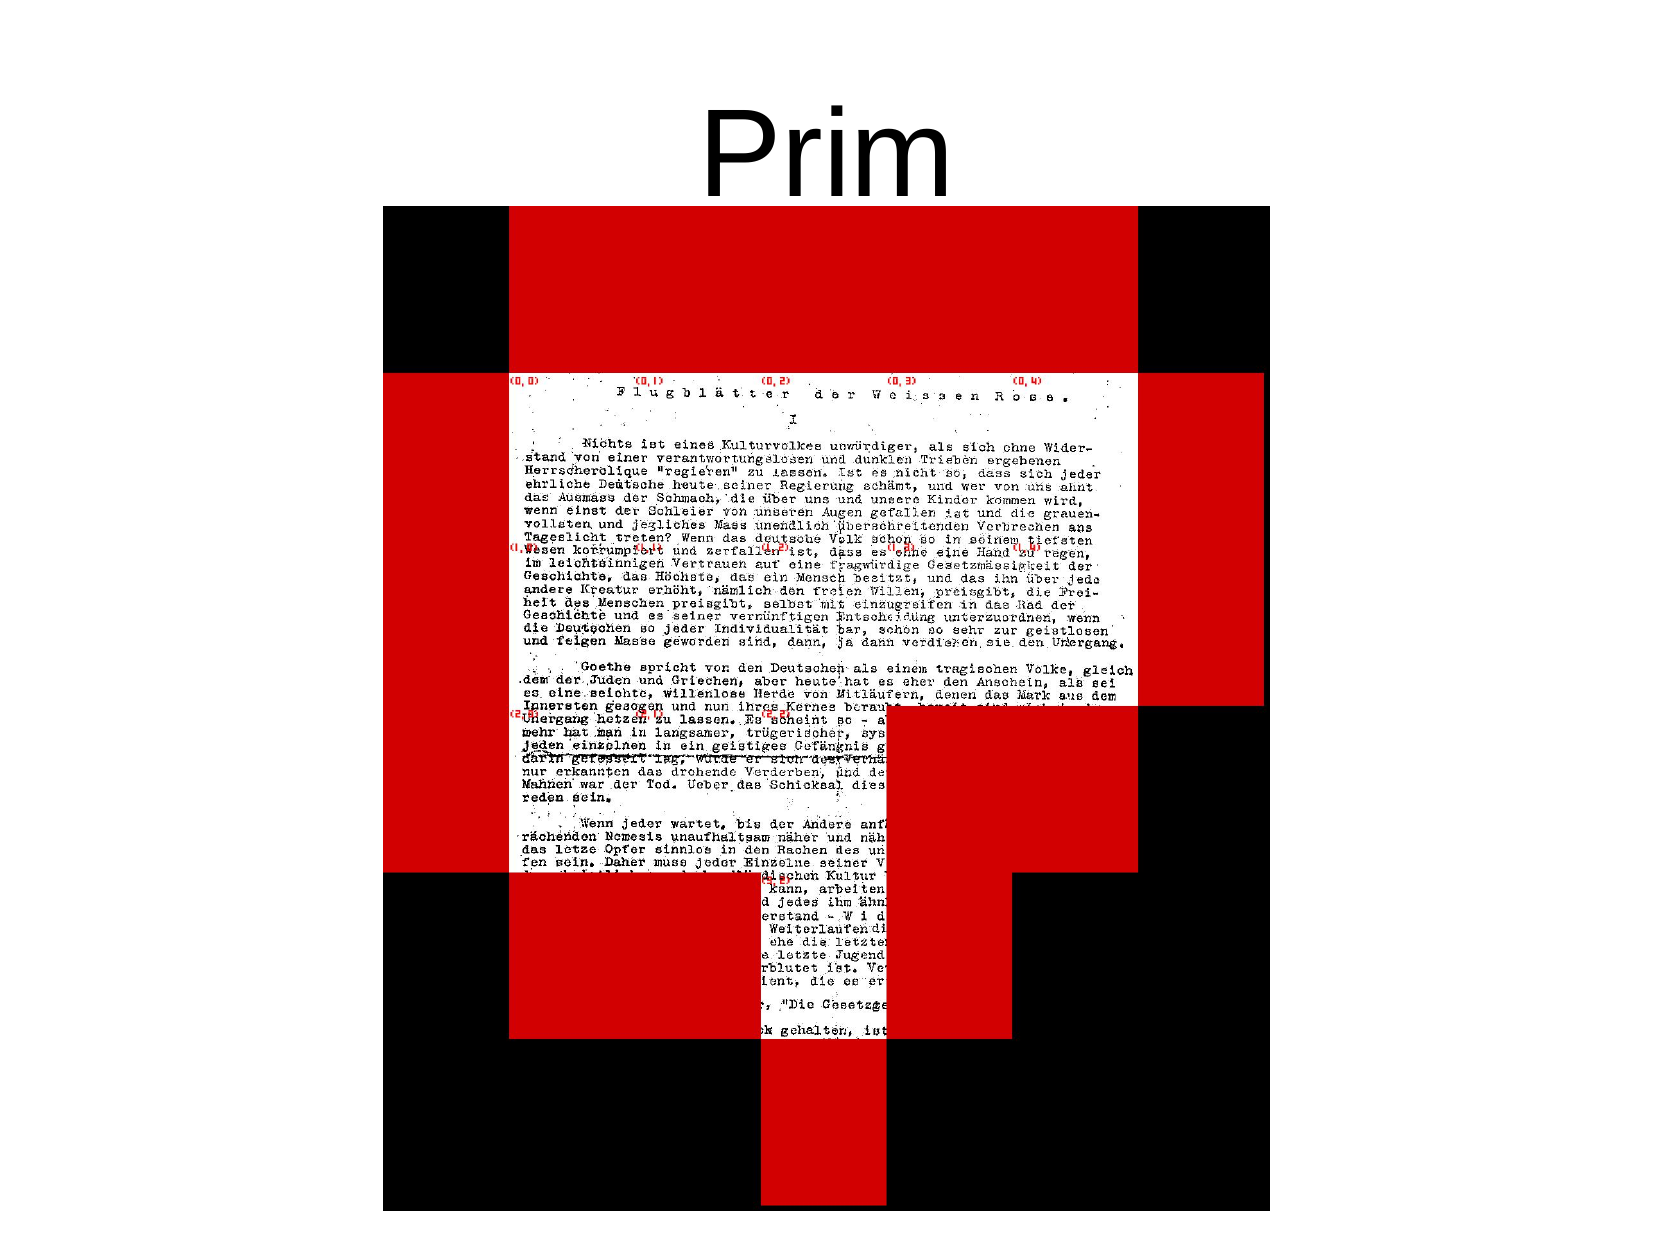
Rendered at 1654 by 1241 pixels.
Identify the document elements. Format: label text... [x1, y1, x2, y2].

picture [383, 206, 1270, 1211]
title Prim [82, 49, 1571, 257]
